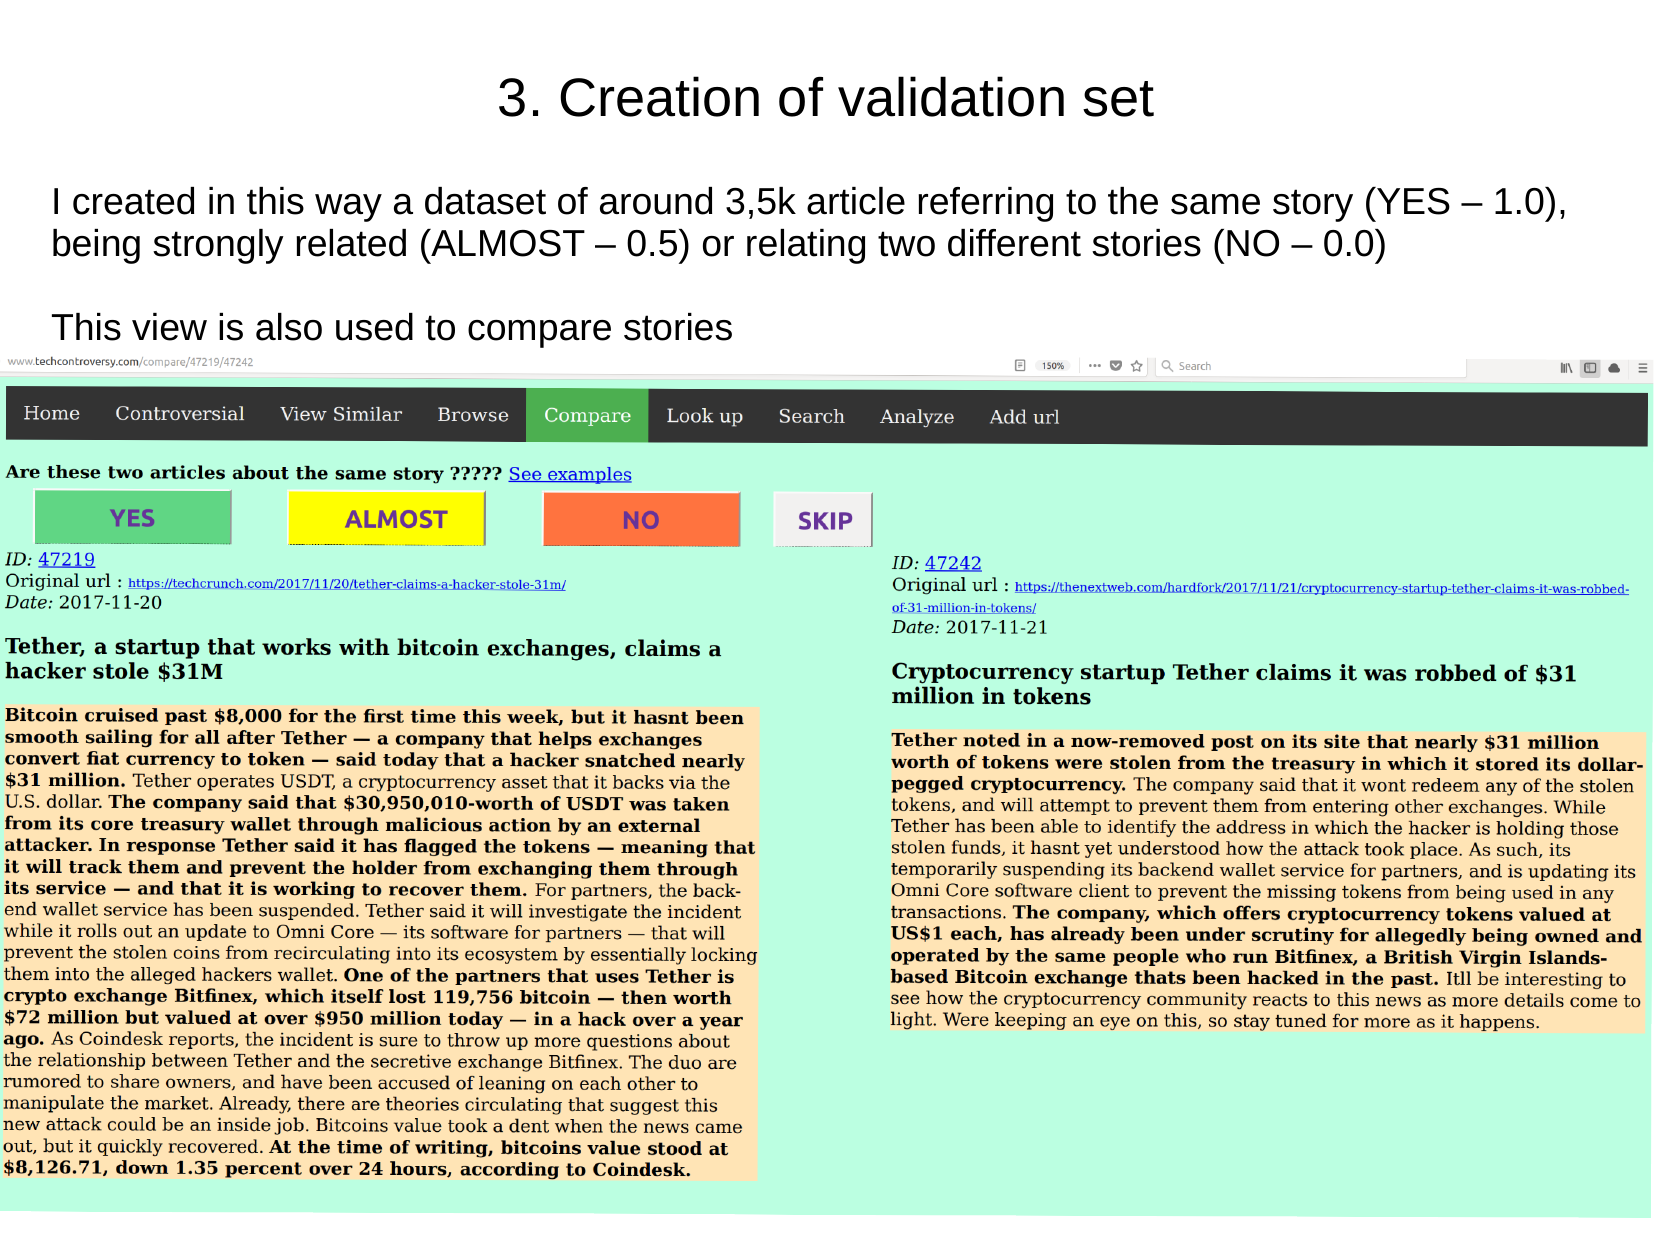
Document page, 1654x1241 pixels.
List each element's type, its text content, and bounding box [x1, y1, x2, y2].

title 3. Creation of validation set [82, 0, 1571, 172]
picture [0, 352, 1654, 1218]
text_box I created in this way a dataset of around 3,5k article referring to the same story (YES – 1.0), being strongly related (ALMOST – 0.5) or relating two different stories (NO – 0.0) This view is also used to compare stories [36, 172, 1595, 356]
